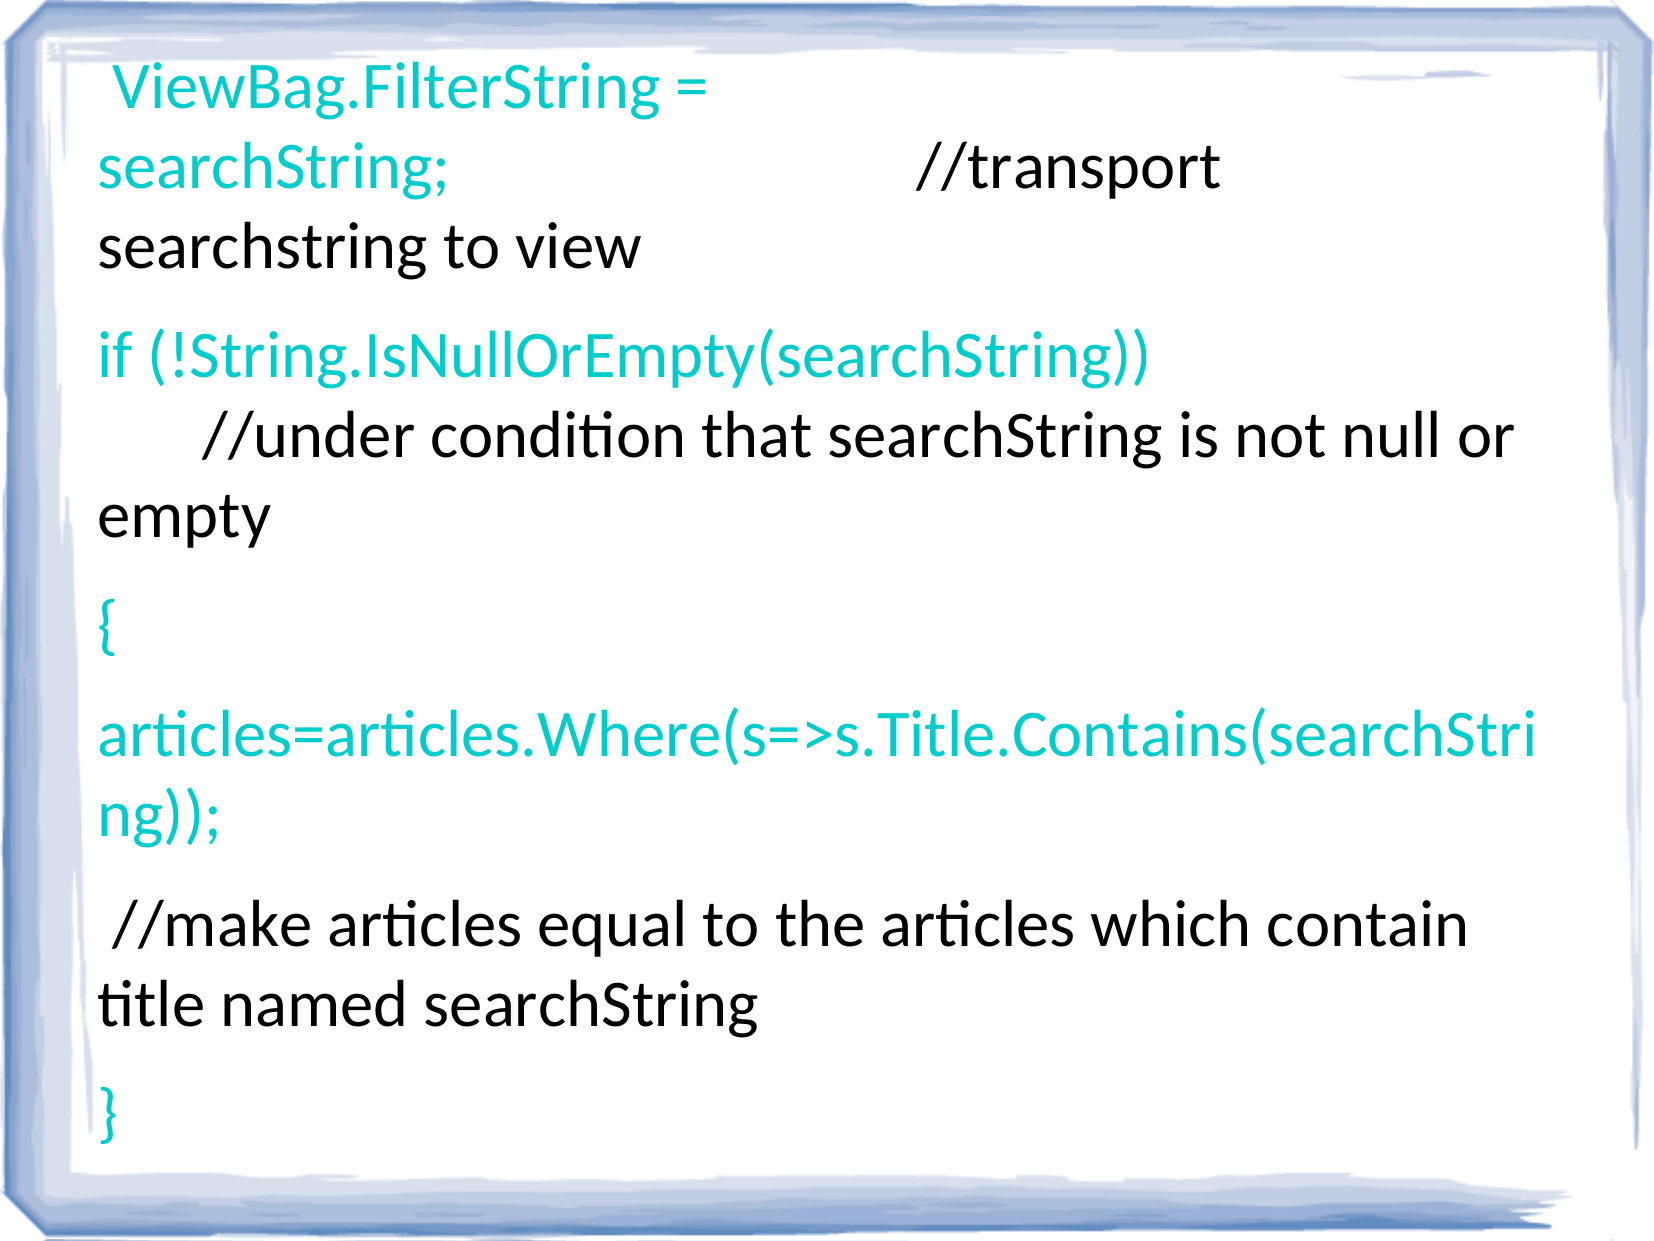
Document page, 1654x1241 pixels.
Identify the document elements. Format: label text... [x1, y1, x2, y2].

list ViewBag.FilterString = searchString; //transport searchstring to view if (!String.IsNullOrEmpty(searchString)) //under condition that searchString is not null or empty { articles=articles.Where(s=>s.Title.Contains(searchString)); //make articles equal to the articles which contain title named searchString } [82, 34, 1571, 1096]
picture [0, 0, 1654, 1241]
